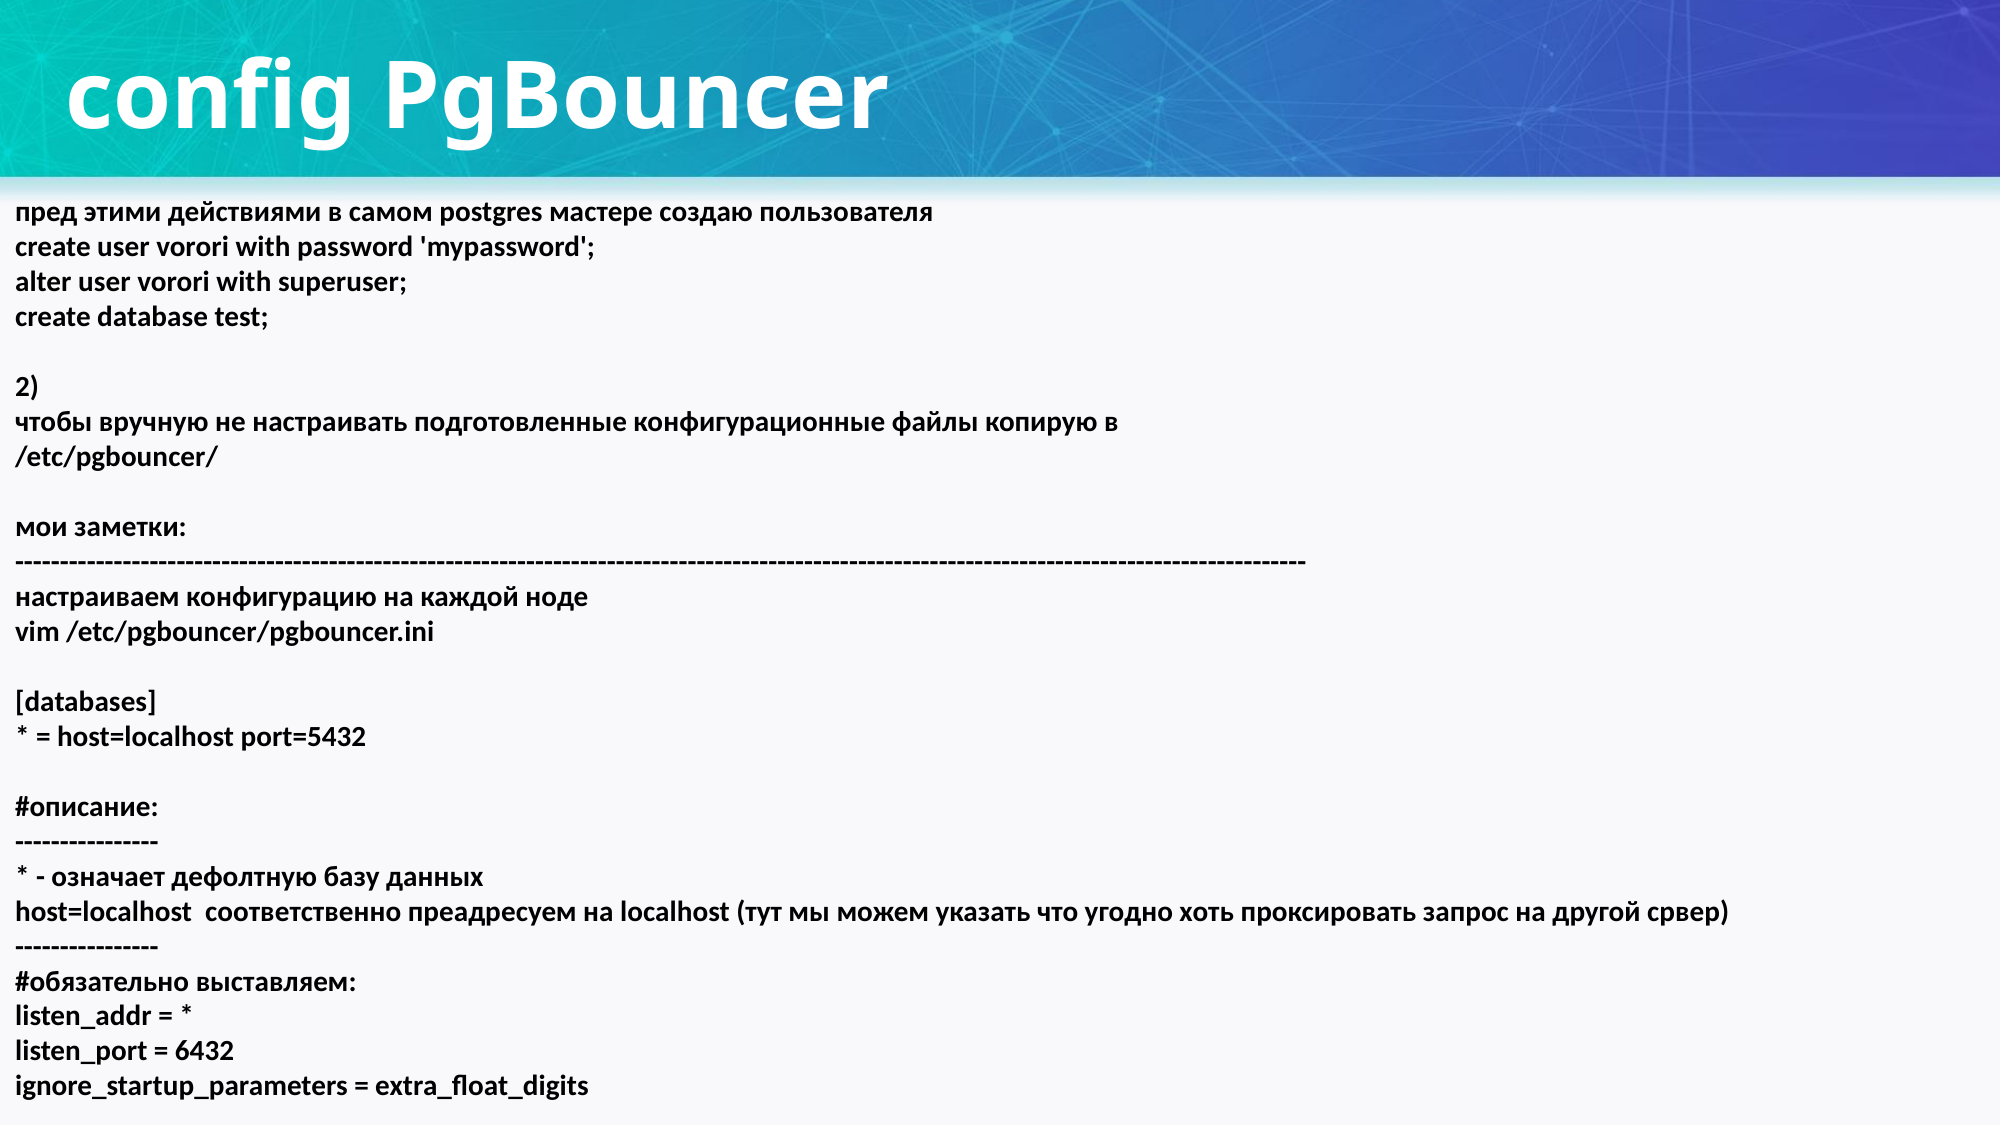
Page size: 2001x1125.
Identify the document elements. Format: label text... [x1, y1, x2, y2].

text_box config PgBouncer [65, 57, 1882, 140]
text_box пред этими действиями в самом postgres мастере создаю пользователя create user vorori with password 'mypassword'; alter user vorori with superuser; create database test; 2) чтобы вручную не настраивать подготовленные конфигурационные файлы копирую в /etc/pgbouncer/ мои заметки: ------------------------------------------------------------------------------------------------------------------------------------------------ настраиваем конфигурацию на каждой ноде vim /etc/pgbouncer/pgbouncer.ini [databases] * = host=localhost port=5432 #описание: ---------------- * - означает дефолтную базу данных host=localhost соответственно преадресуем на localhost (тут мы можем указать что угодно хоть проксировать запрос на другой срвер) ---------------- #обязательно выставляем: listen_addr = * listen_port = 6432 ignore_startup_parameters = extra_float_digits [0, 177, 2000, 1125]
text_box config PgBouncer [458, 87, 479, 118]
picture [0, 0, 2000, 177]
text_box config PgBouncer [315, 87, 336, 118]
